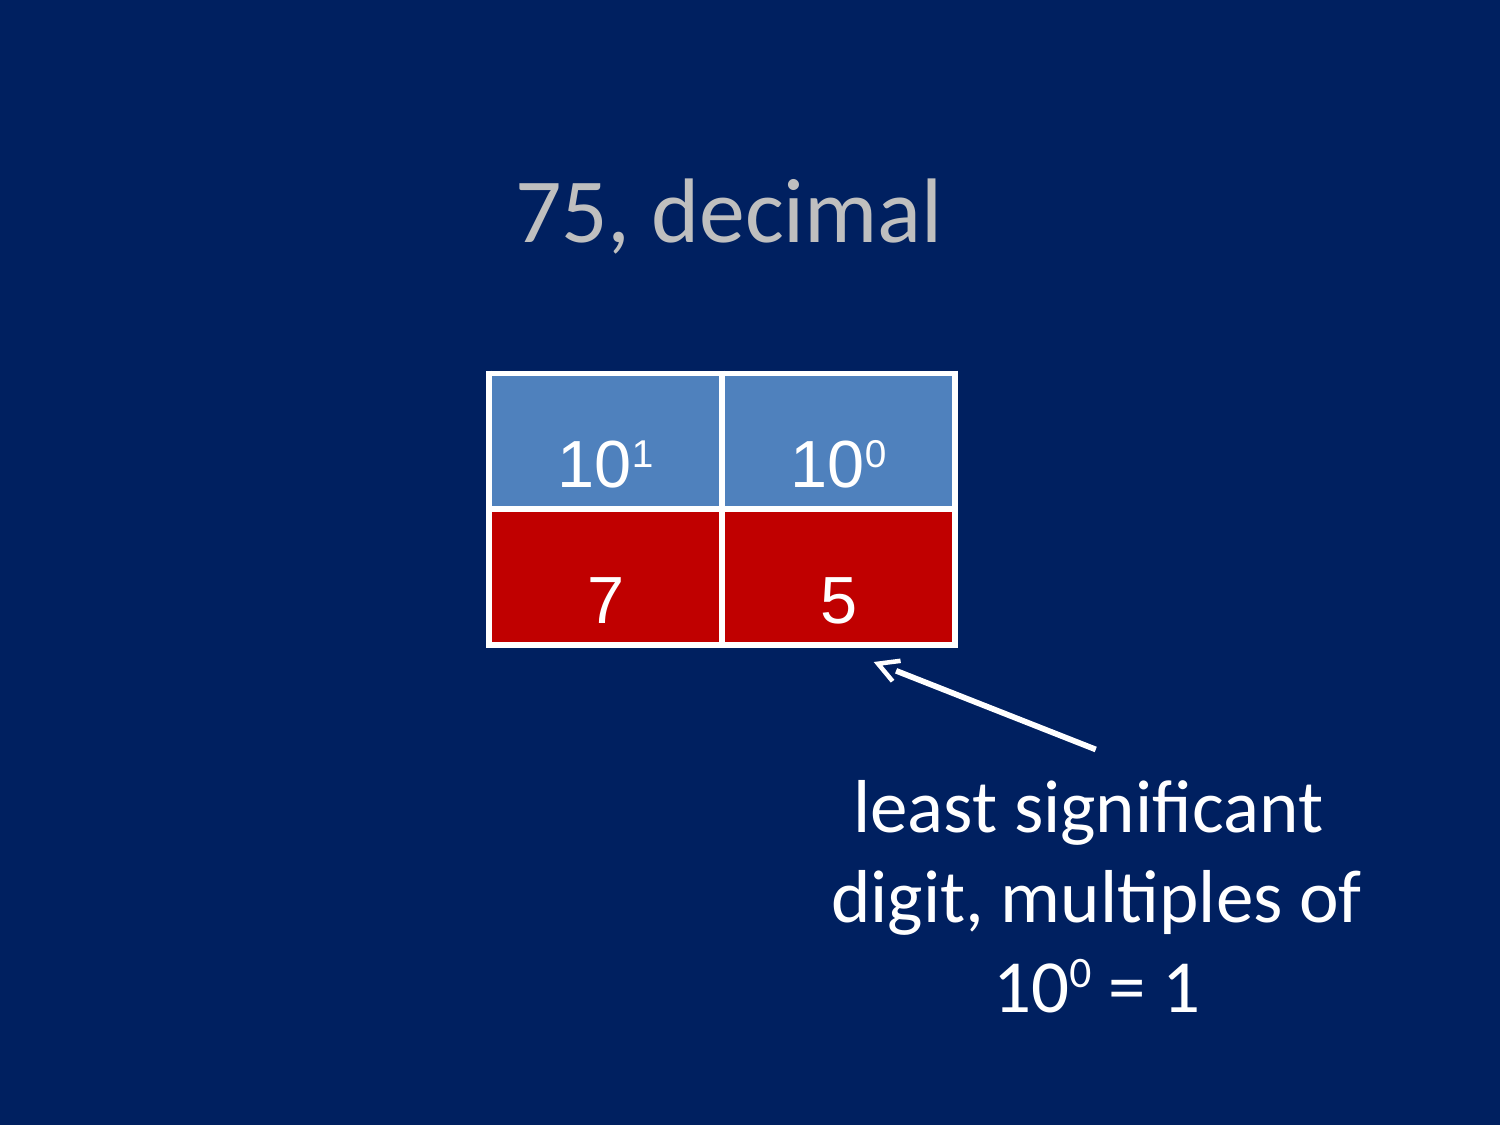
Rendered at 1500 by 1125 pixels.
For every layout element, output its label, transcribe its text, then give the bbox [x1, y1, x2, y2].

text_box 75, decimal [499, 149, 1362, 263]
table_header 101 [492, 376, 719, 506]
text_box least significant digit, multiples of 100 = 1 [718, 749, 1475, 1036]
table_header 100 [725, 376, 952, 506]
table_cell 7 [492, 512, 719, 642]
table_cell 5 [725, 512, 952, 642]
